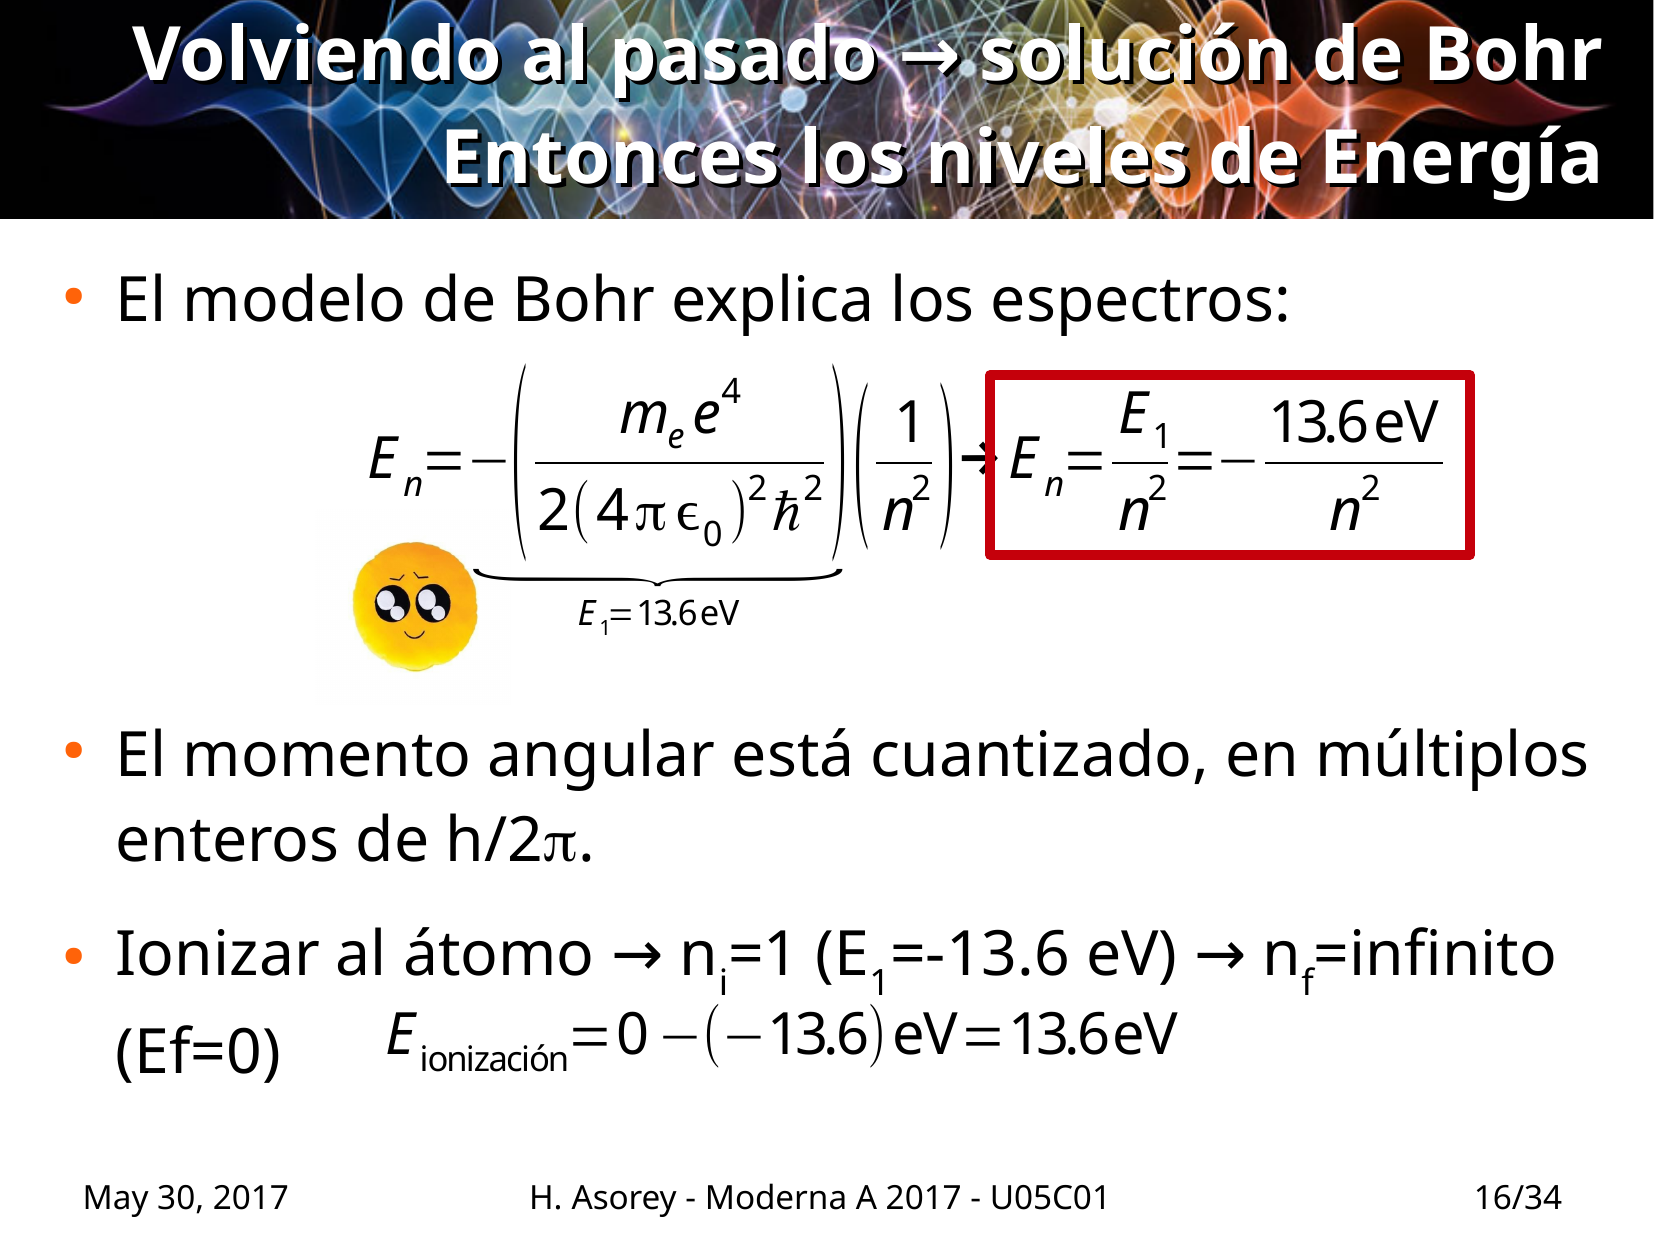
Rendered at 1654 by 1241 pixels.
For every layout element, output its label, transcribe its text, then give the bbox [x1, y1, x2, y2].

picture [0, 0, 1654, 219]
list El modelo de Bohr explica los espectros: El momento angular está cuantizado, en múltiplos enteros de h/2p. Ionizar al átomo → ni=1 (E1=-13.6 eV) → nf=infinito (Ef=0) [45, 255, 1606, 1156]
chart [377, 998, 1186, 1081]
title Volviendo al pasado → solución de Bohr Entonces los niveles de Energía [45, 11, 1606, 195]
chart [995, 380, 1451, 550]
chart [360, 360, 1451, 641]
